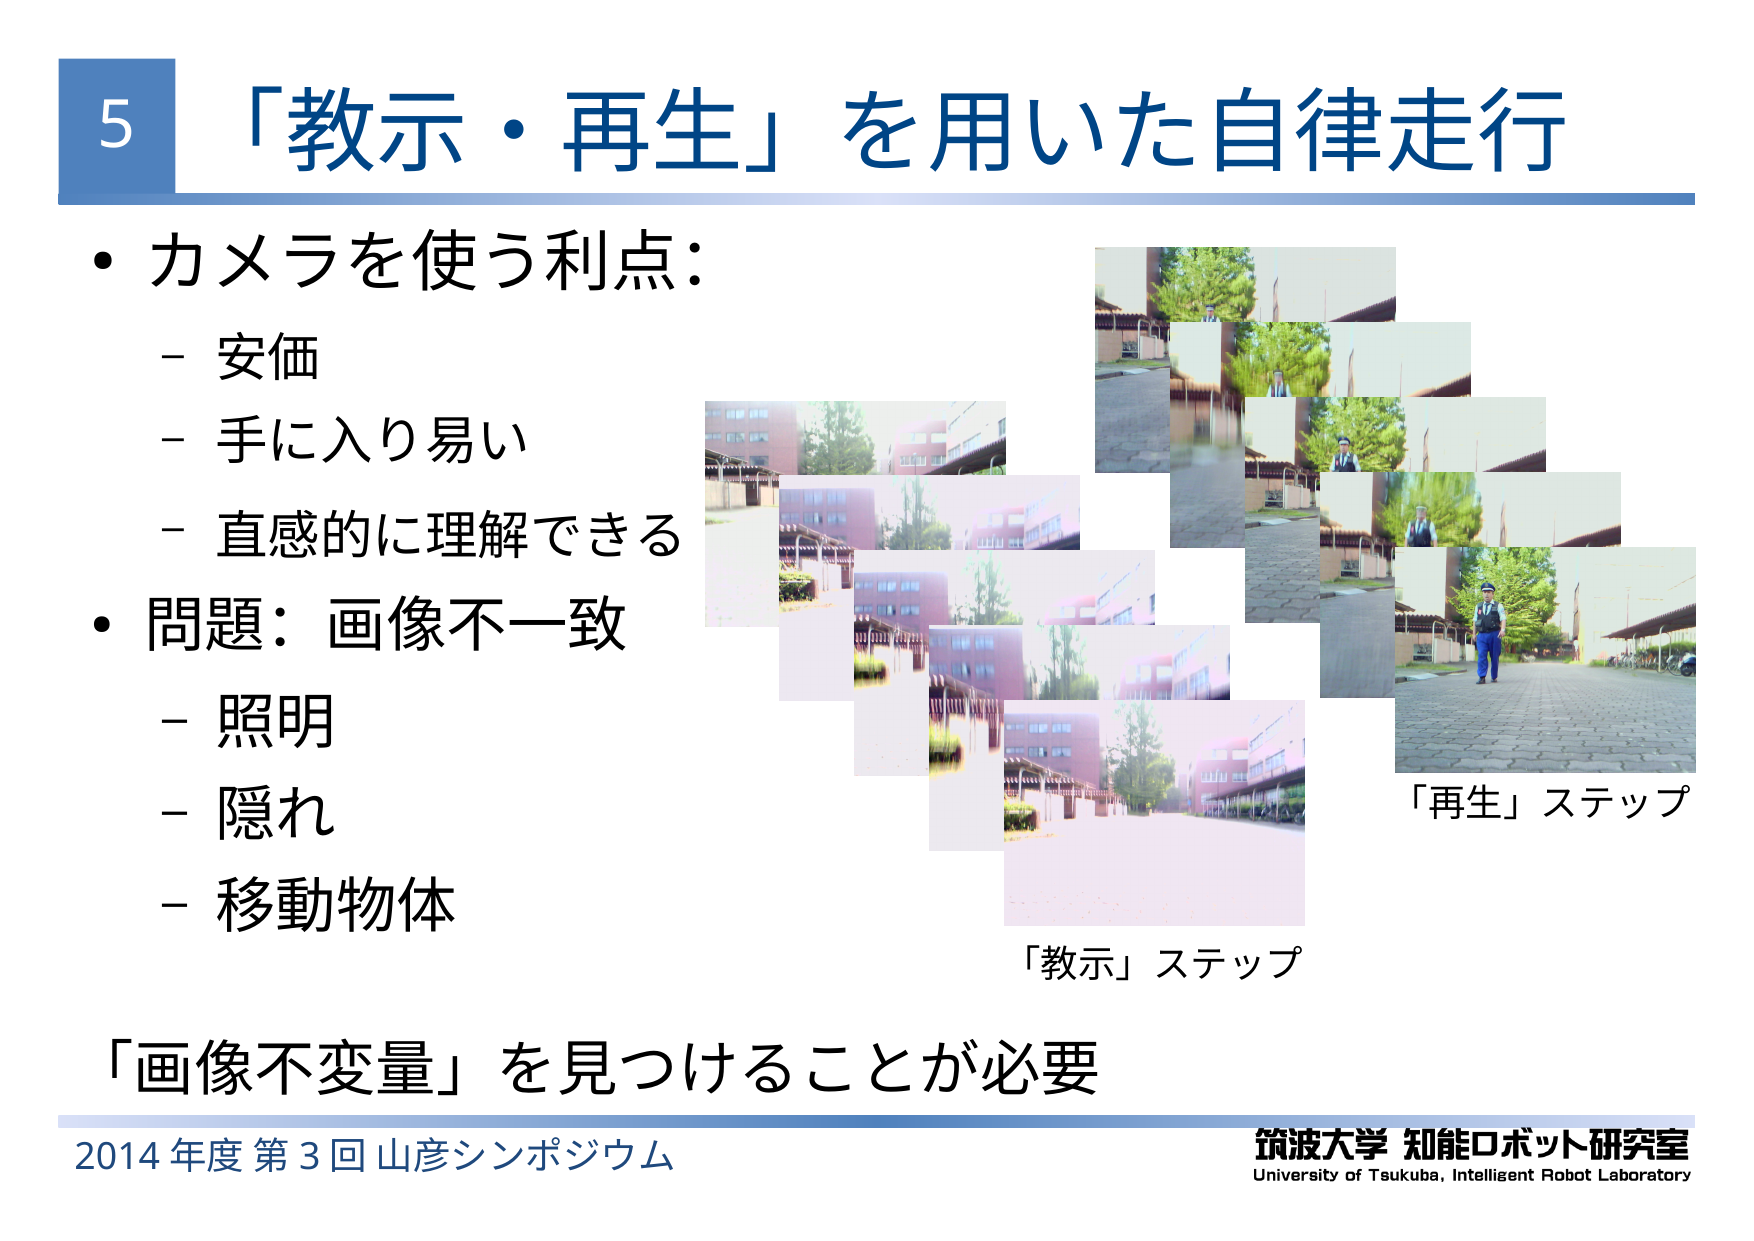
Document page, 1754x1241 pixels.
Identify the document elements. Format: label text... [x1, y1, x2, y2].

picture [779, 401, 1305, 926]
list カメラを使う利点： 安価 手に入り易い 直感的に理解できる 問題：画像不一致 照明 隠れ 移動物体 [73, 223, 779, 1004]
picture [1095, 247, 1696, 773]
title 「教示・再生」を用いた自律走行 [193, 61, 1651, 205]
text_box 「再生」ステップ [1375, 774, 1706, 834]
text_box 「教示」ステップ [988, 935, 1319, 995]
text_box 「画像不変量」を見つけることが必要 [58, 1026, 1696, 1113]
picture [1252, 1127, 1691, 1182]
